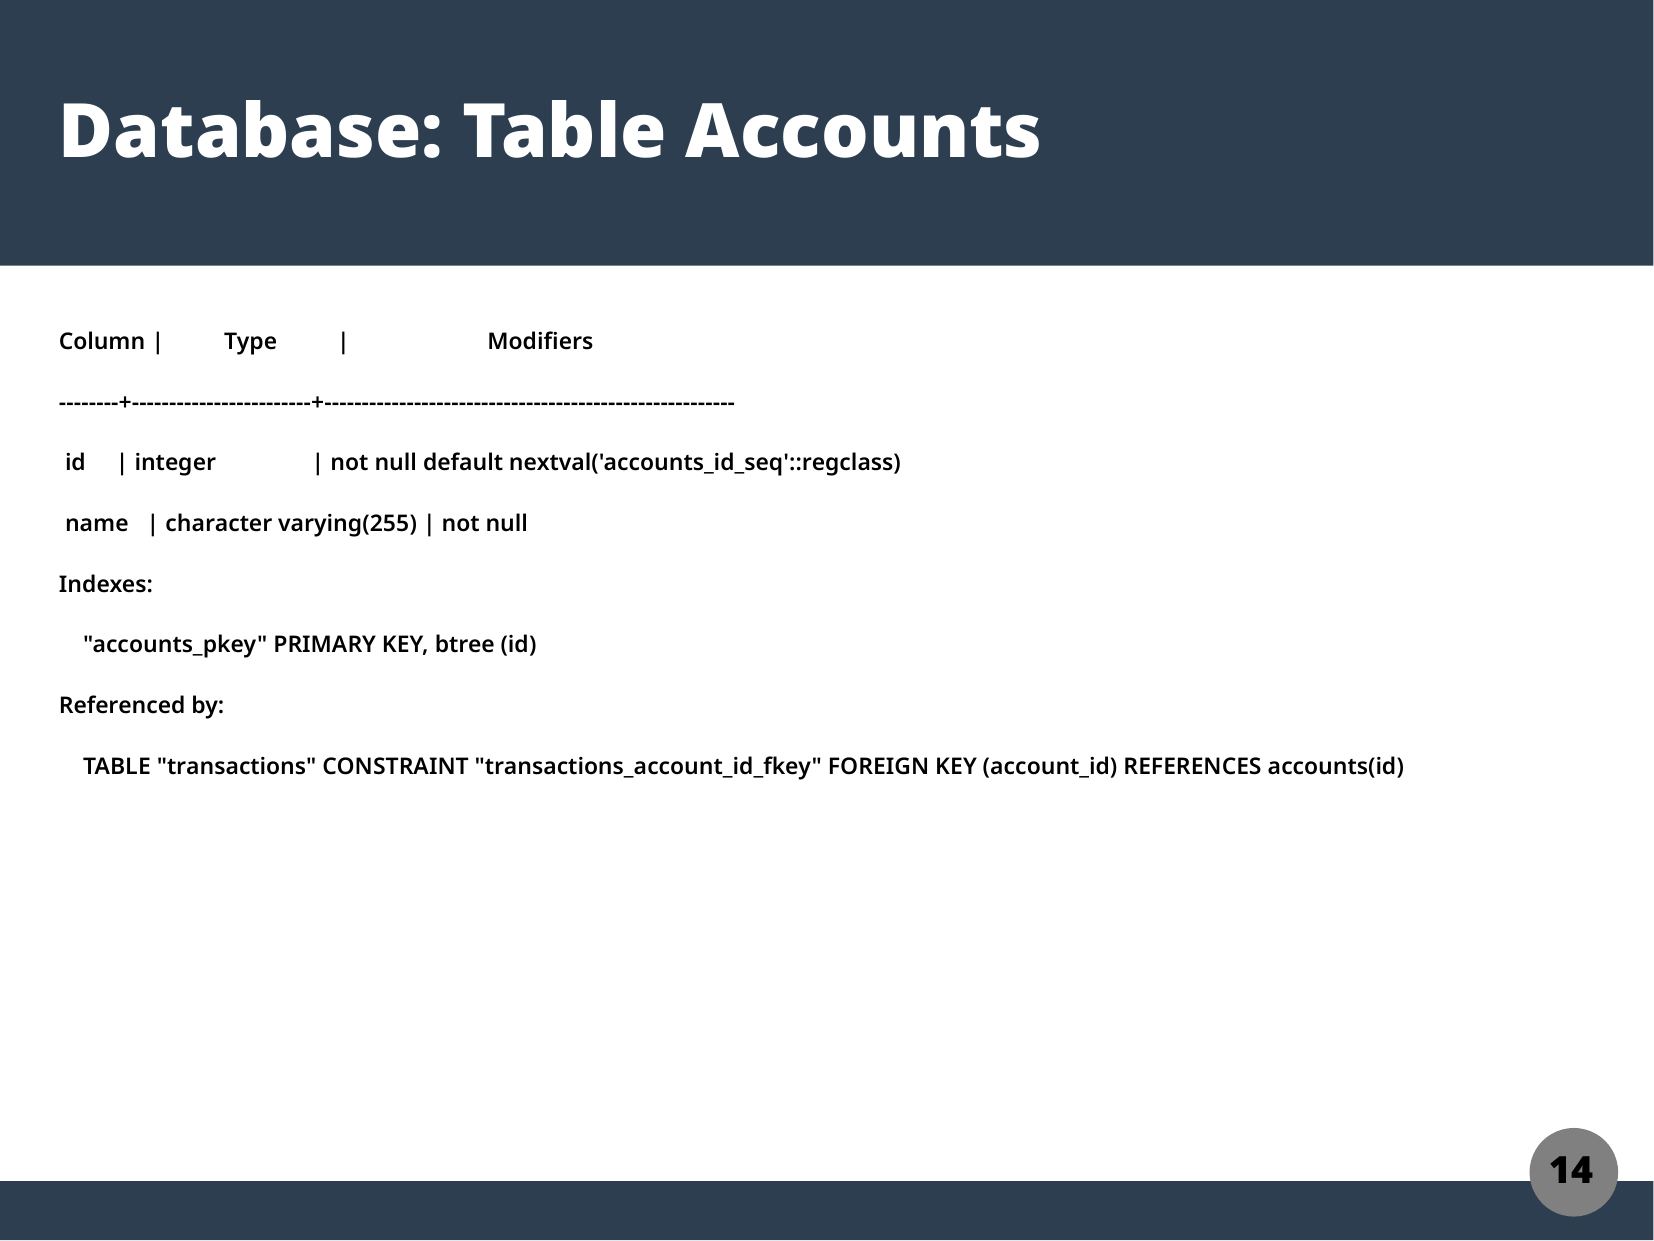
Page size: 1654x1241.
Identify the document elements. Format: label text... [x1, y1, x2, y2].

title Database: Table Accounts [59, 49, 1595, 207]
list Column | Type | Modifiers --------+------------------------+------------------------------------------------------- id | integer | not null default nextval('accounts_id_seq'::regclass) name | character varying(255) | not null Indexes: "accounts_pkey" PRIMARY KEY, btree (id) Referenced by: TABLE "transactions" CONSTRAINT "transactions_account_id_fkey" FOREIGN KEY (account_id) REFERENCES accounts(id) [59, 324, 1595, 1152]
